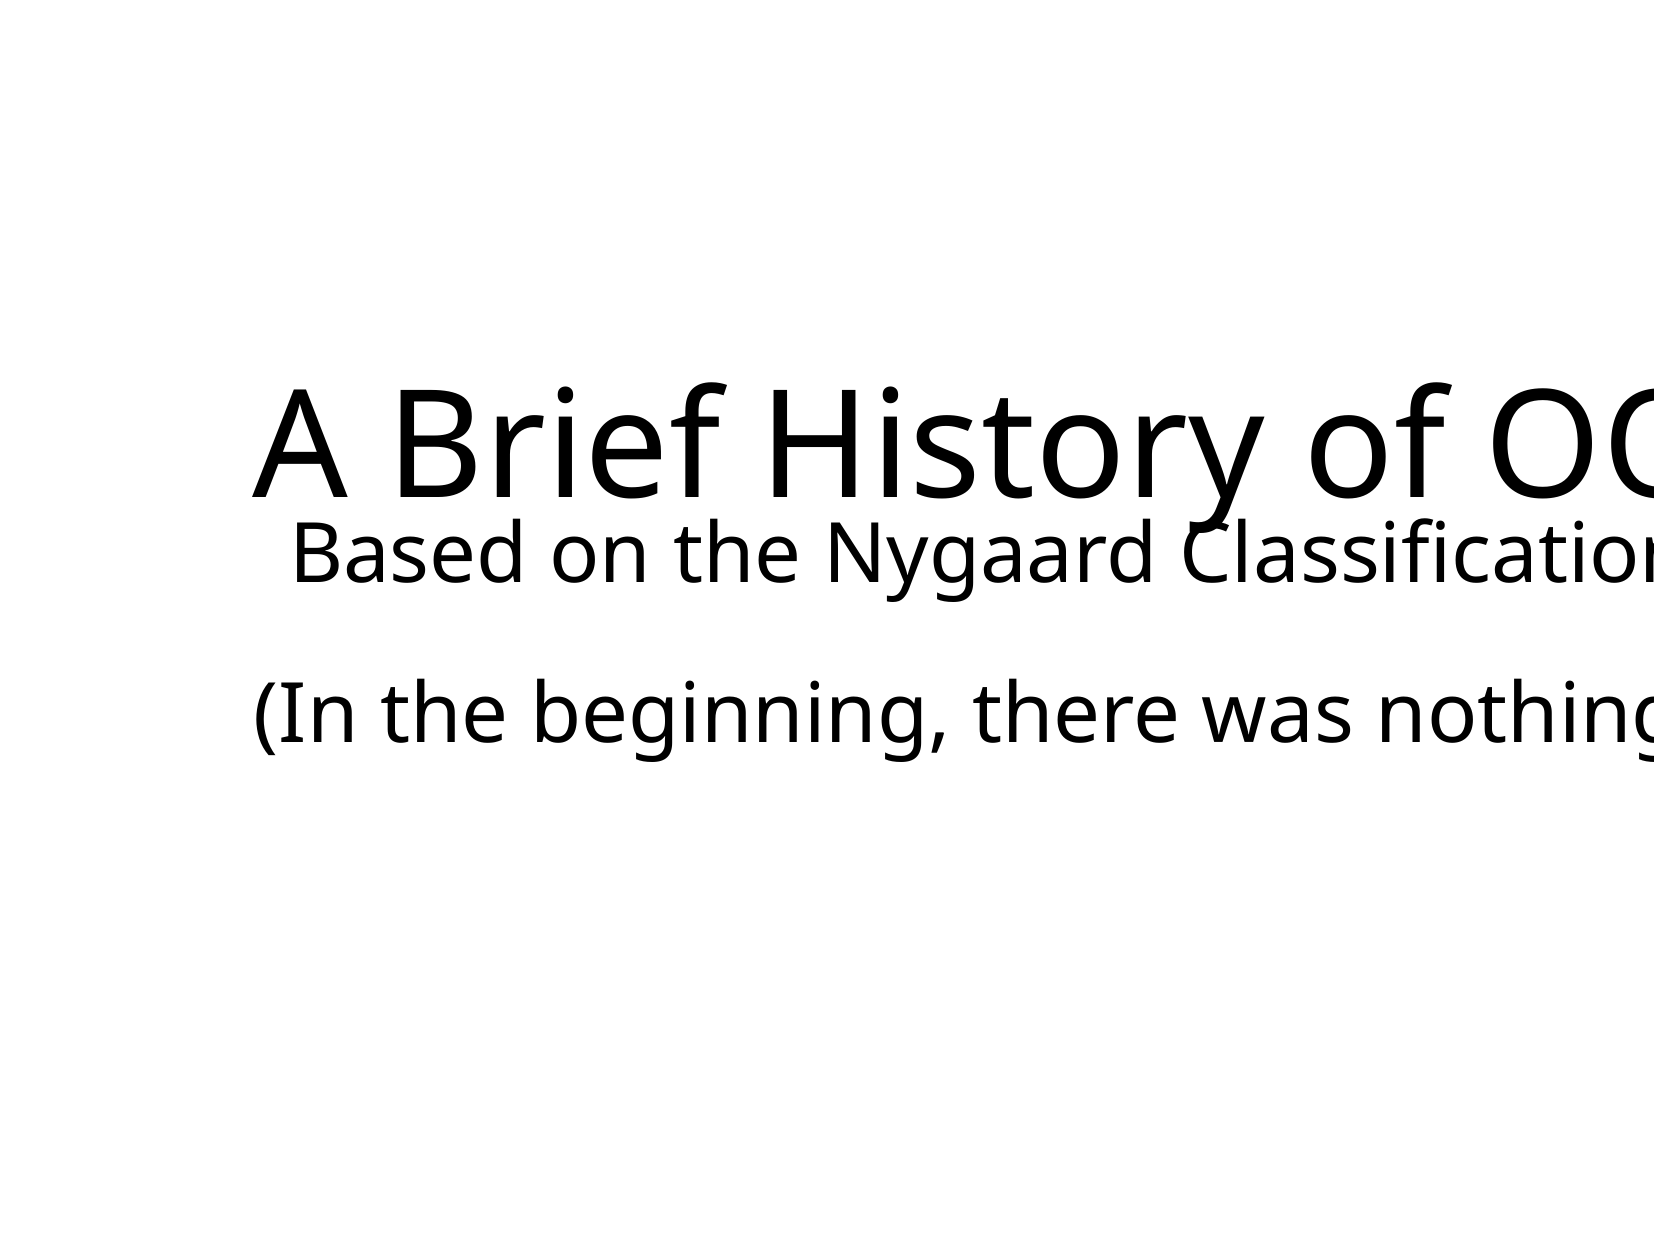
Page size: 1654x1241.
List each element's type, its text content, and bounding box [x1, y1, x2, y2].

text_box (In the beginning, there was nothing...) [239, 645, 1426, 737]
text_box Based on the Nygaard Classification [274, 486, 1359, 578]
text_box A Brief History of OO [237, 330, 1411, 483]
